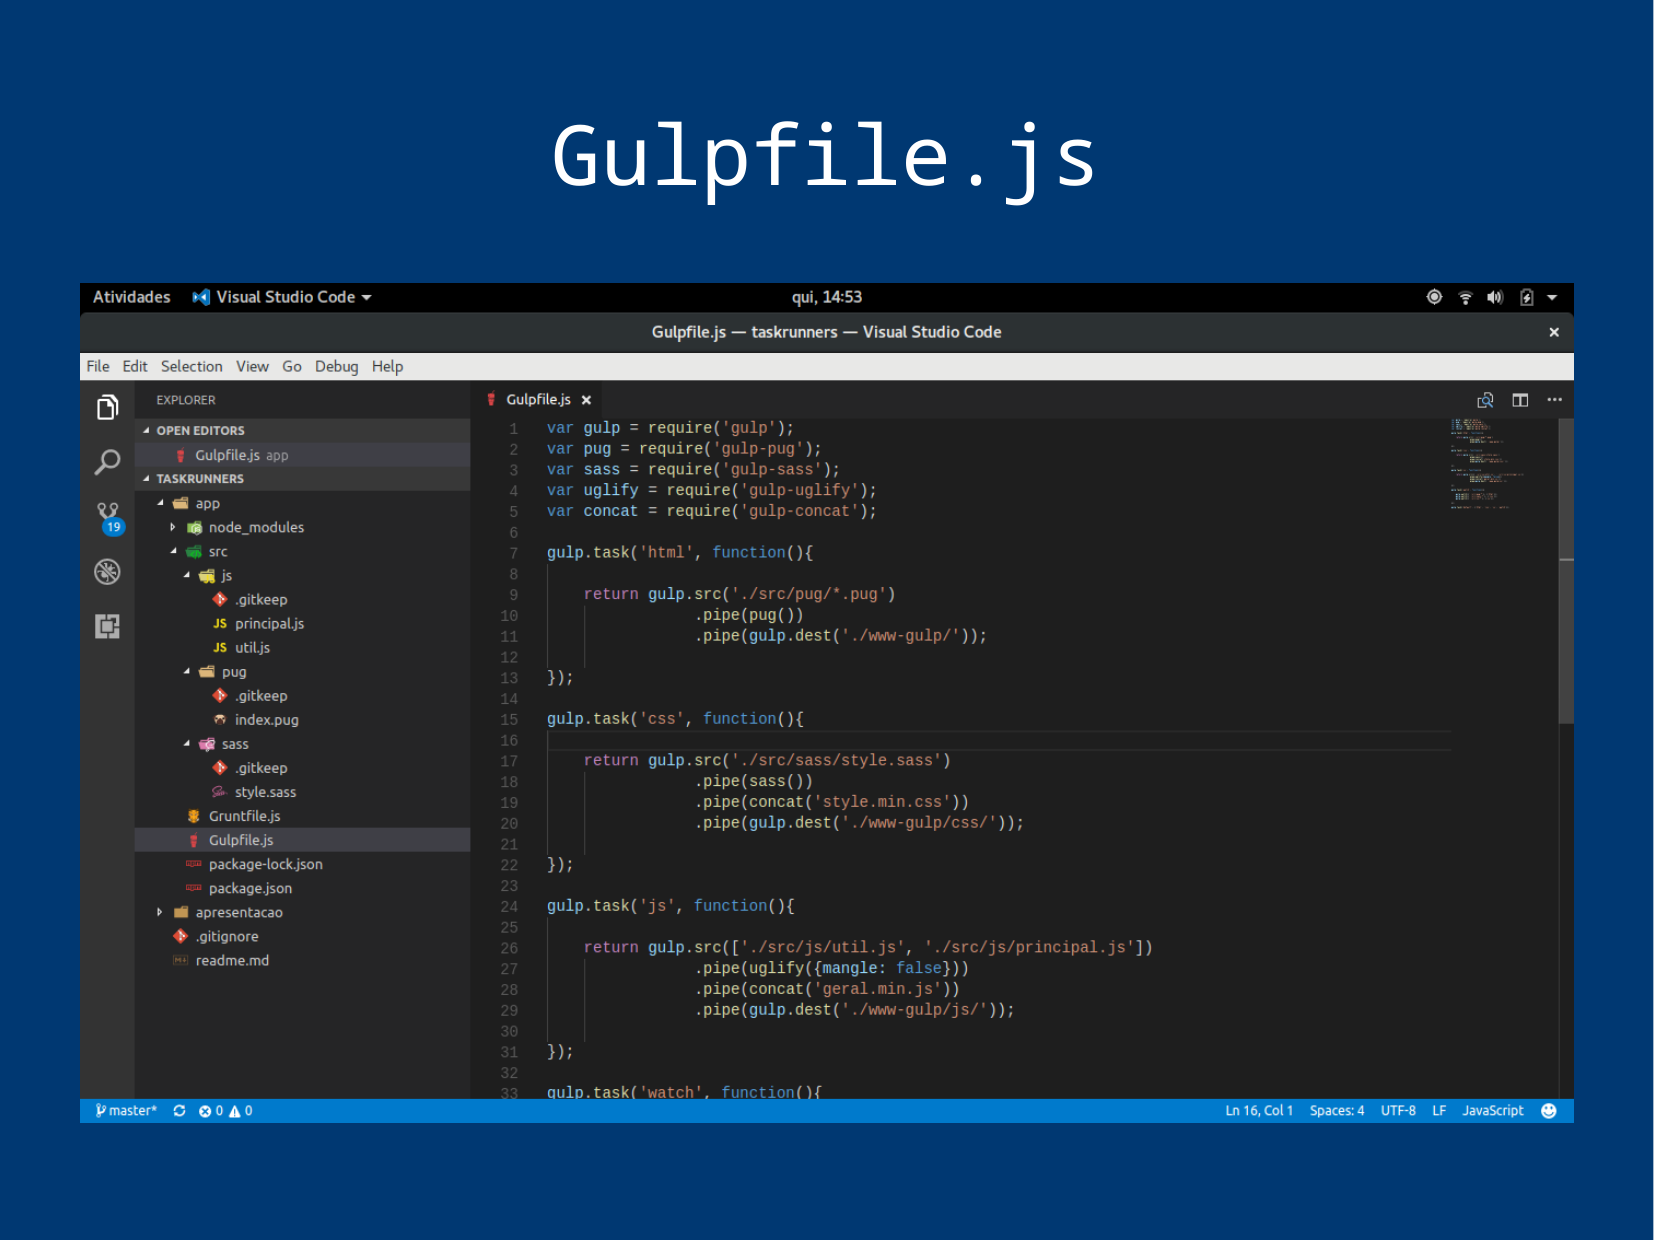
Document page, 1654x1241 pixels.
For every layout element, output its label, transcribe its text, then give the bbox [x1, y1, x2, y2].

picture [80, 283, 1574, 1123]
title Gulpfile.js [82, 49, 1571, 257]
